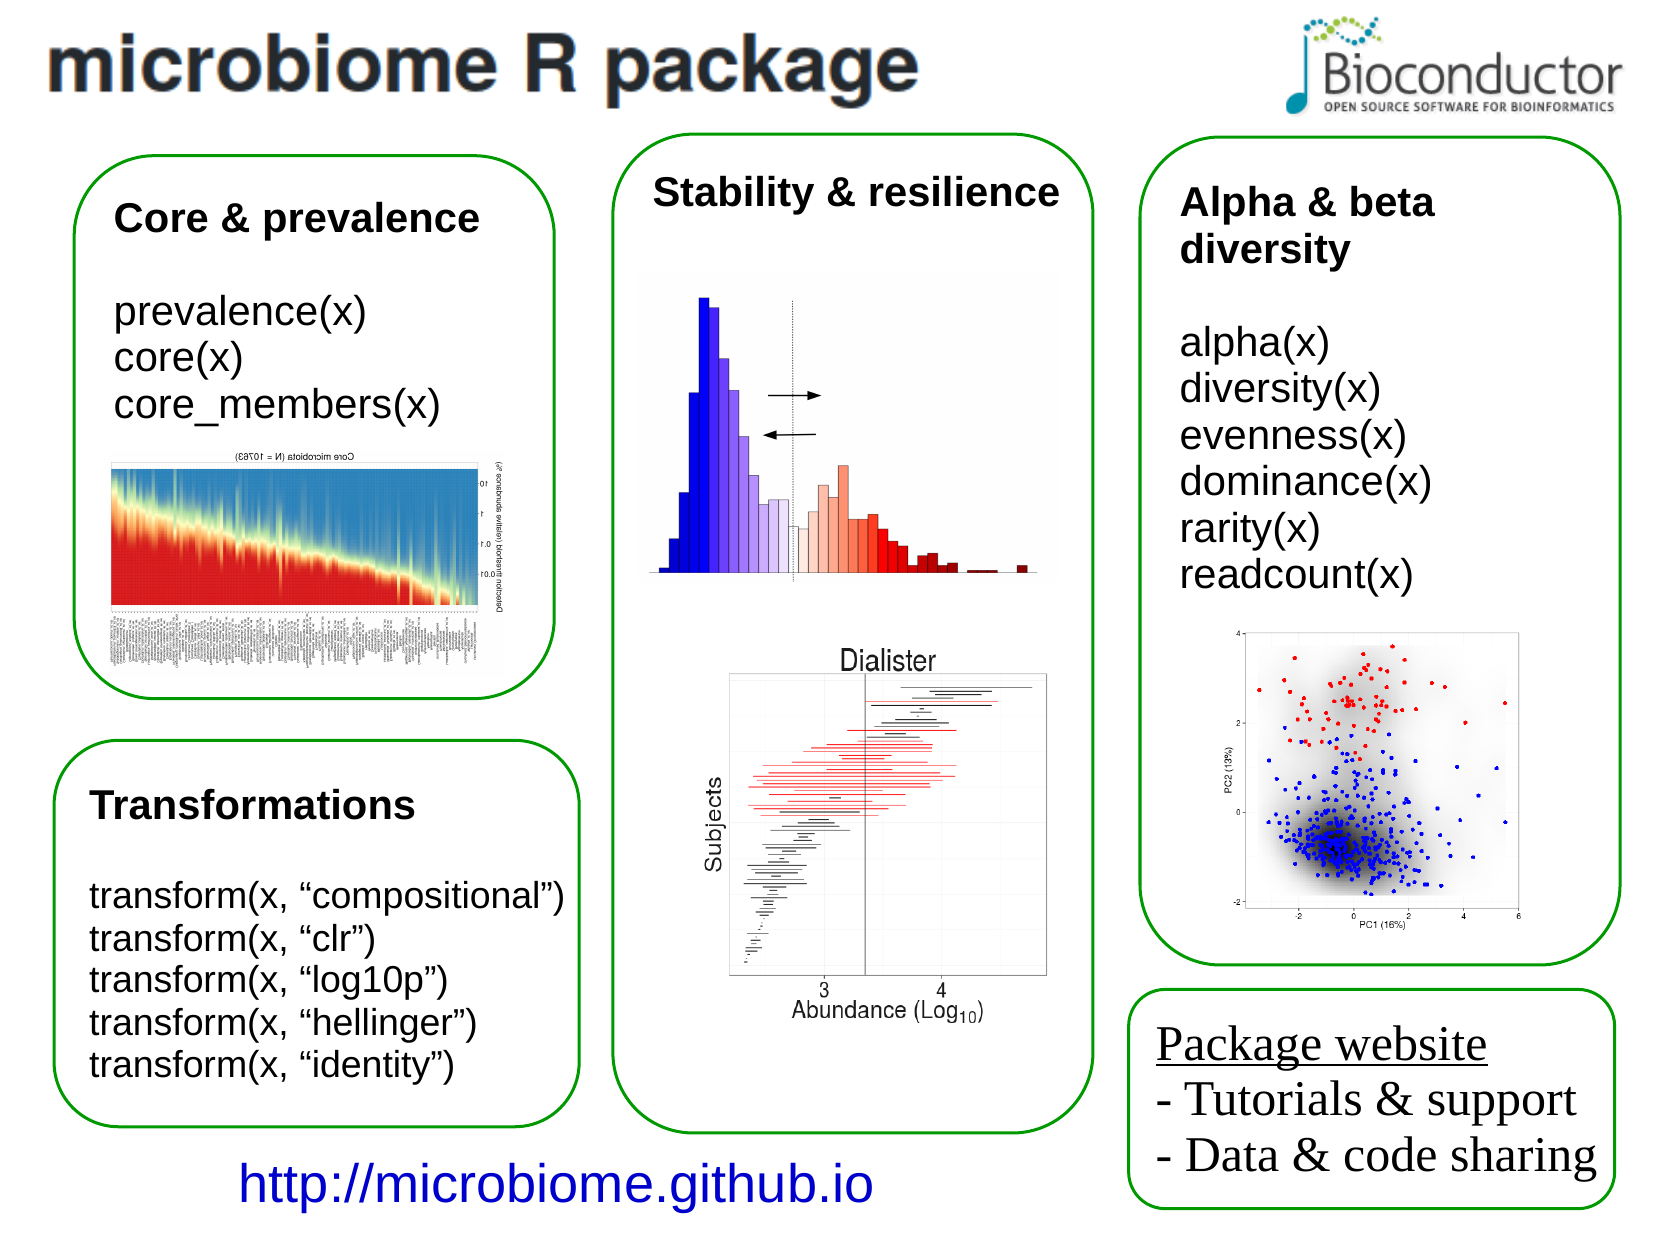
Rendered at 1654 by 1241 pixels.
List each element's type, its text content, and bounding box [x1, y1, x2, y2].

text_box Stability & resilience [612, 134, 1093, 1133]
text_box Package website - Tutorials & support - Data & code sharing [1128, 989, 1615, 1209]
text_box Alpha & beta diversity alpha(x) diversity(x) evenness(x) dominance(x) rarity(x) readcount(x) [1140, 137, 1621, 965]
text_box Transformations transform(x, “compositional”) transform(x, “clr”) transform(x, “log10p”) transform(x, “hellinger”) transform(x, “identity”) [54, 740, 580, 1127]
text_box Core & prevalence prevalence(x) core(x) core_members(x) [74, 155, 555, 699]
picture [109, 451, 505, 678]
text_box http://microbiome.github.io [238, 1138, 888, 1229]
picture [636, 270, 1060, 582]
picture [1217, 623, 1528, 935]
picture [1285, 15, 1627, 118]
picture [36, 21, 1012, 112]
